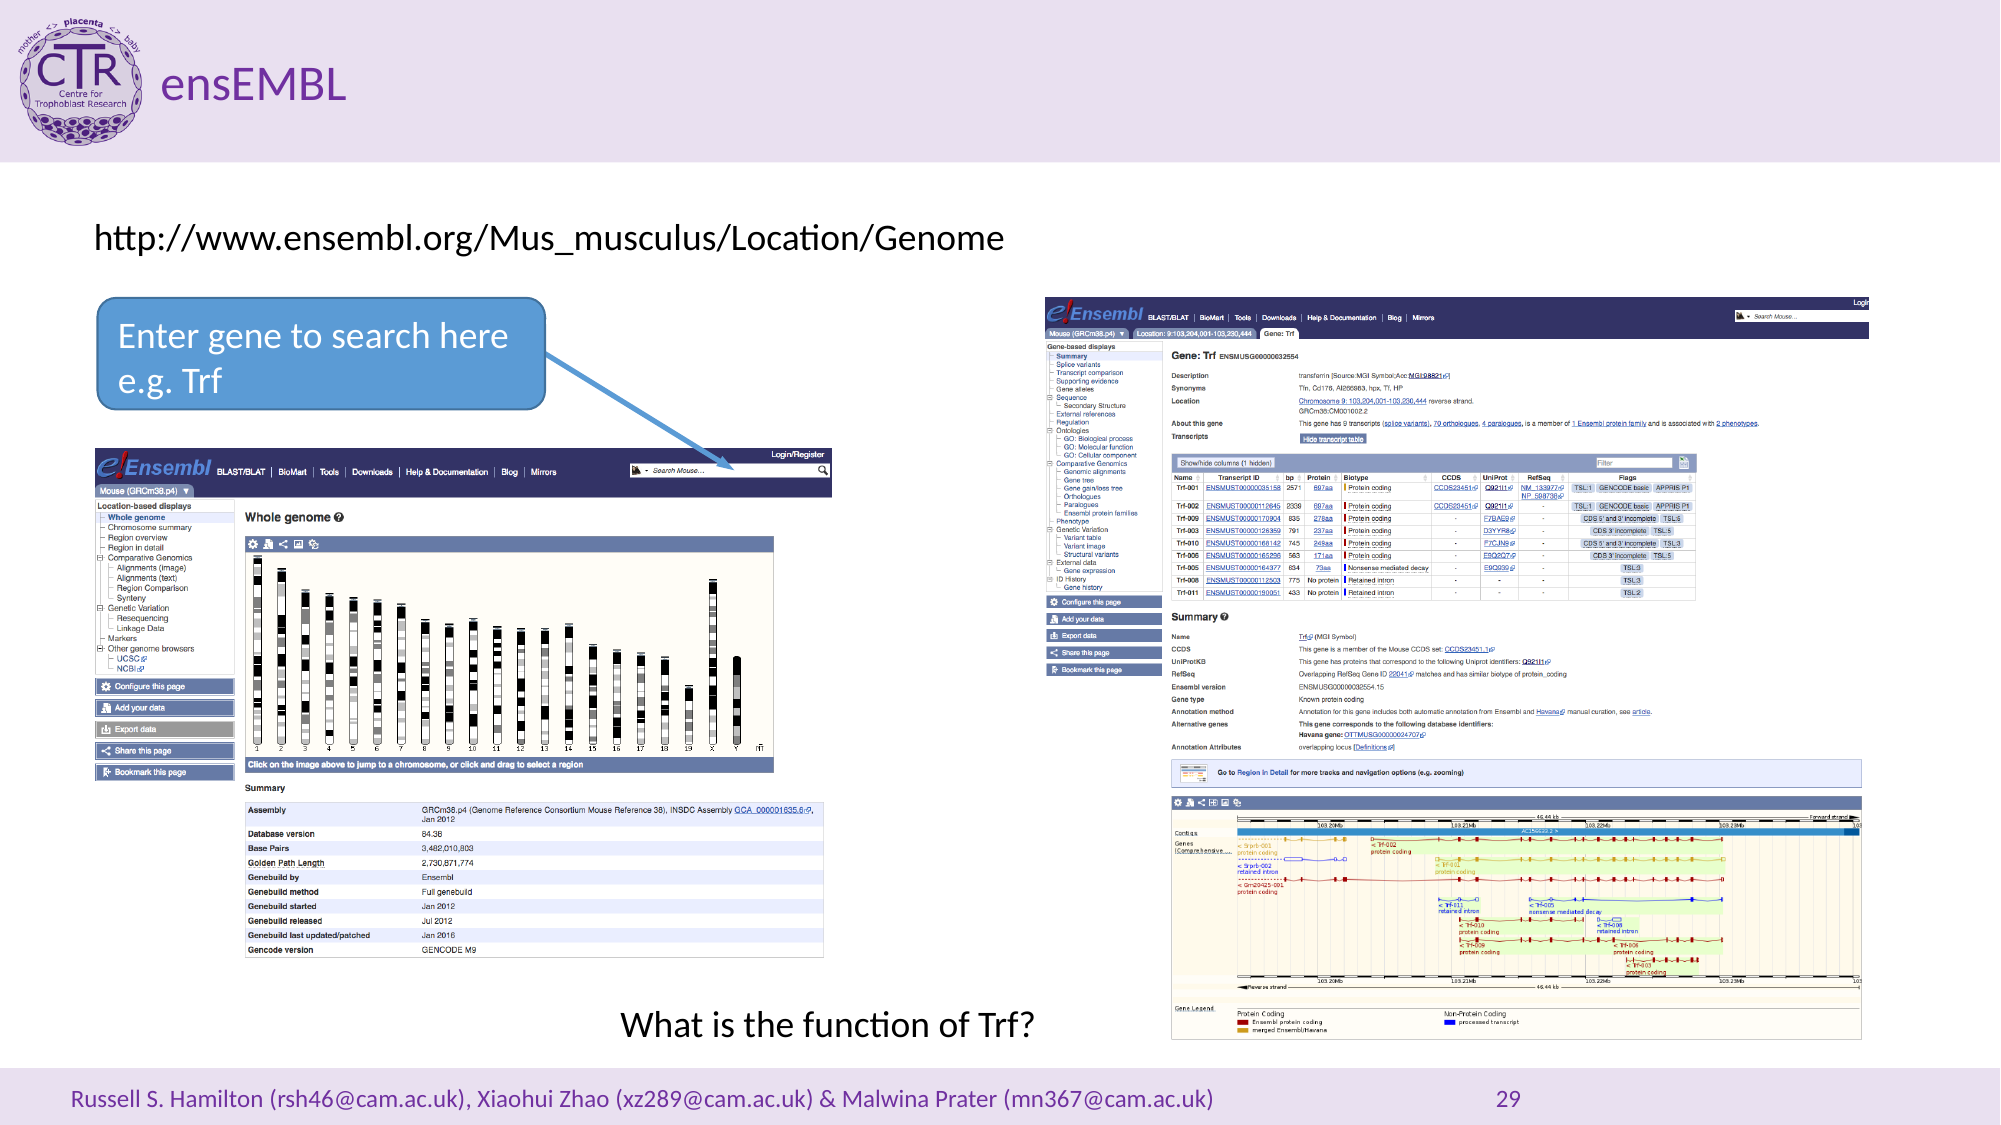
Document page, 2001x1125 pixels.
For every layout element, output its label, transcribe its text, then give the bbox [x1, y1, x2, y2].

picture [1045, 297, 1869, 1044]
text_box ensEMBL [145, 43, 364, 119]
text_box http://www.ensembl.org/Mus_musculus/Location/Genome [79, 206, 1021, 266]
text_box Enter gene to search here e.g. Trf [97, 297, 546, 410]
text_box What is the function of Trf? [605, 992, 1057, 1054]
text_box Russell S. Hamilton (rsh46@cam.ac.uk), Xiaohui Zhao (xz289@cam.ac.uk) & Malwina Prater (mn367@cam.ac.uk) 29 [56, 1075, 1910, 1120]
text_box [0, 0, 2000, 162]
text_box [0, 1068, 2000, 1125]
picture [95, 448, 832, 965]
